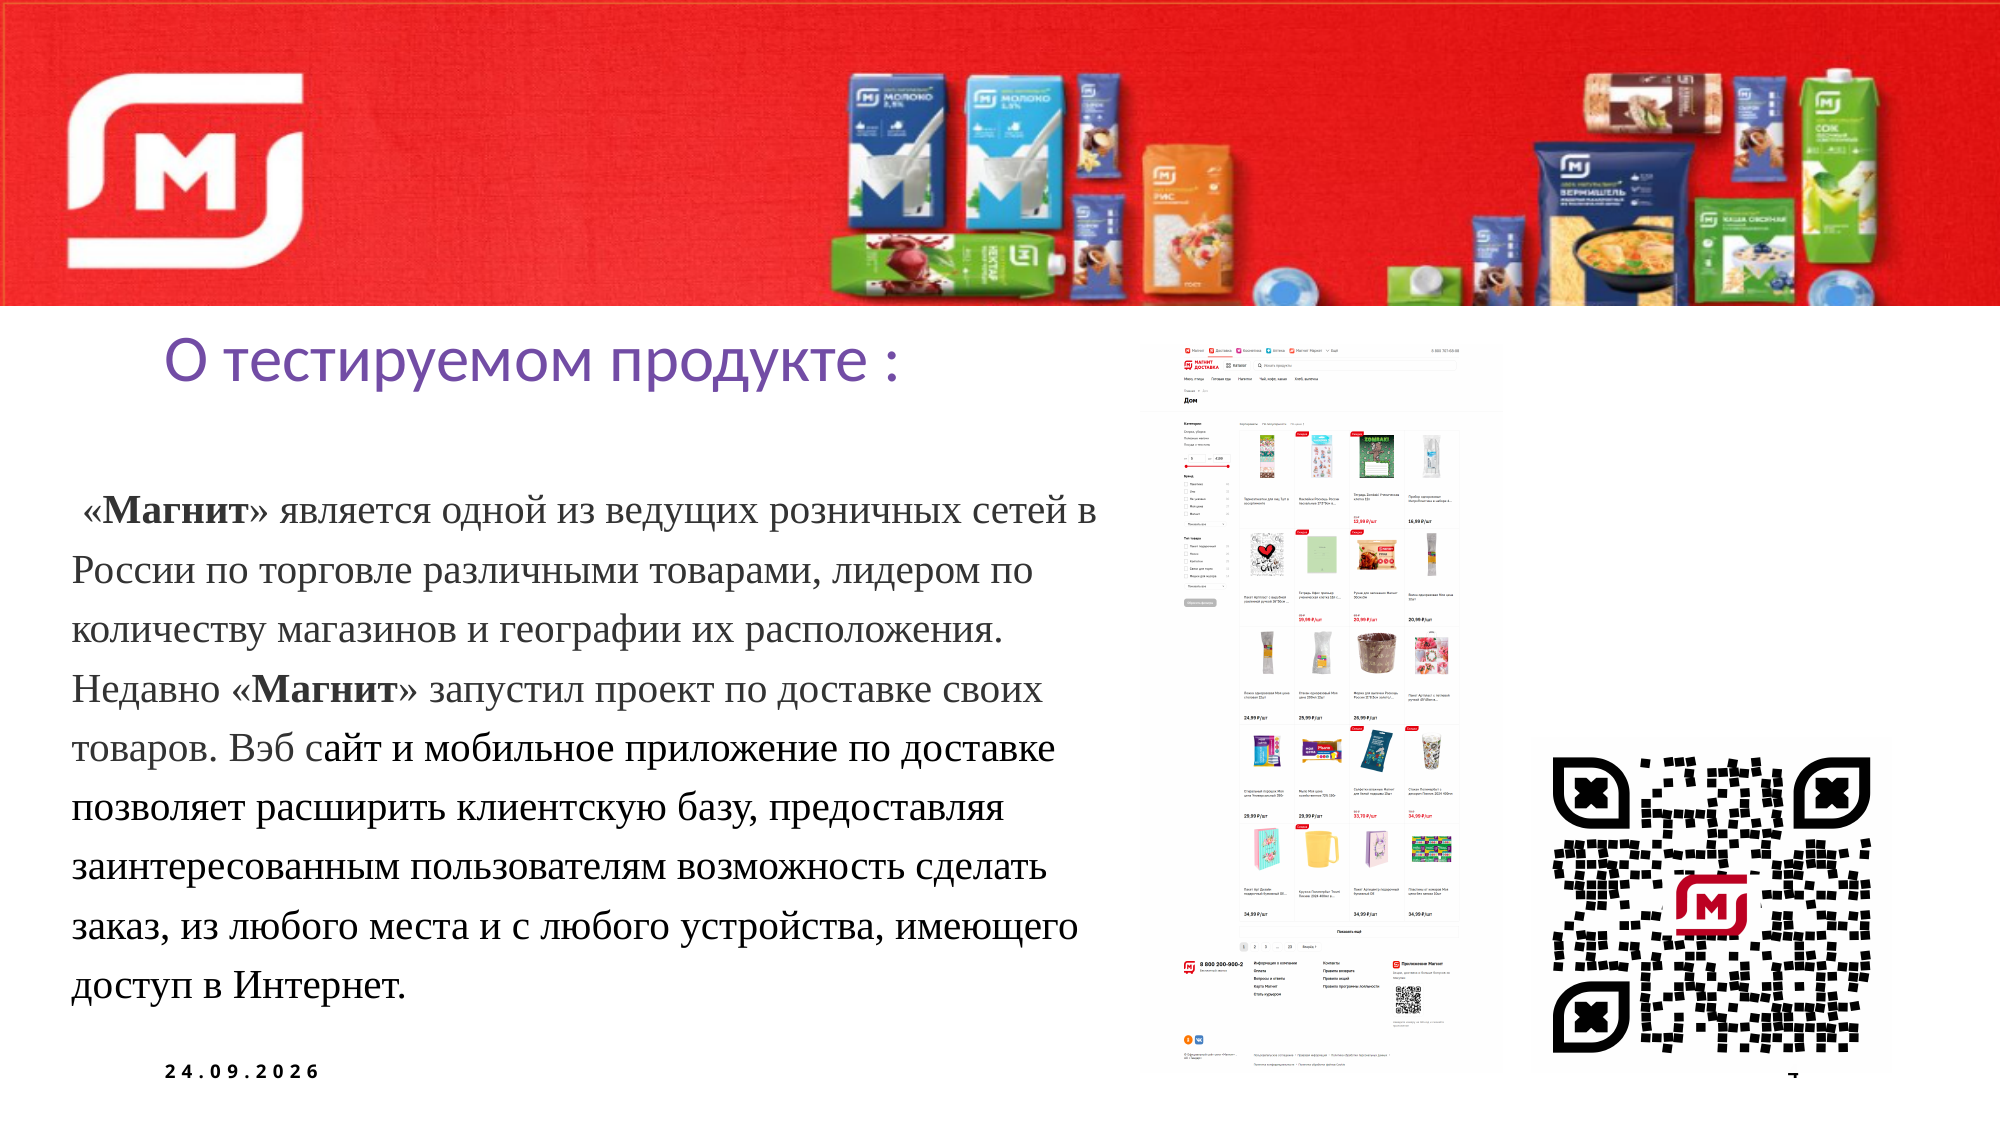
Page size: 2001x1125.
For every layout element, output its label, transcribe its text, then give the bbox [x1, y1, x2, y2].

list «Магнит» является одной из ведущих розничных сетей в России по торговле различными товарами, лидером по количеству магазинов и географии их расположения. Недавно «Магнит» запустил проект по доставке своих товаров. Вэб сайт и мобильное приложение по доставке позволяет расширить клиентскую базу, предоставляя заинтересованным пользователям возможность сделать заказ, из любого места и с любого устройства, имеющего доступ в Интернет. [56, 465, 1141, 1018]
slide_number 4 [1772, 1073, 1892, 1103]
title О тестируемом продукте : [149, 307, 1891, 431]
slide_number 08.11.2024 [149, 1042, 600, 1103]
picture [0, 0, 2000, 307]
picture [1140, 344, 1503, 1042]
footer [1110, 1042, 1772, 1103]
picture [1531, 737, 1892, 1073]
